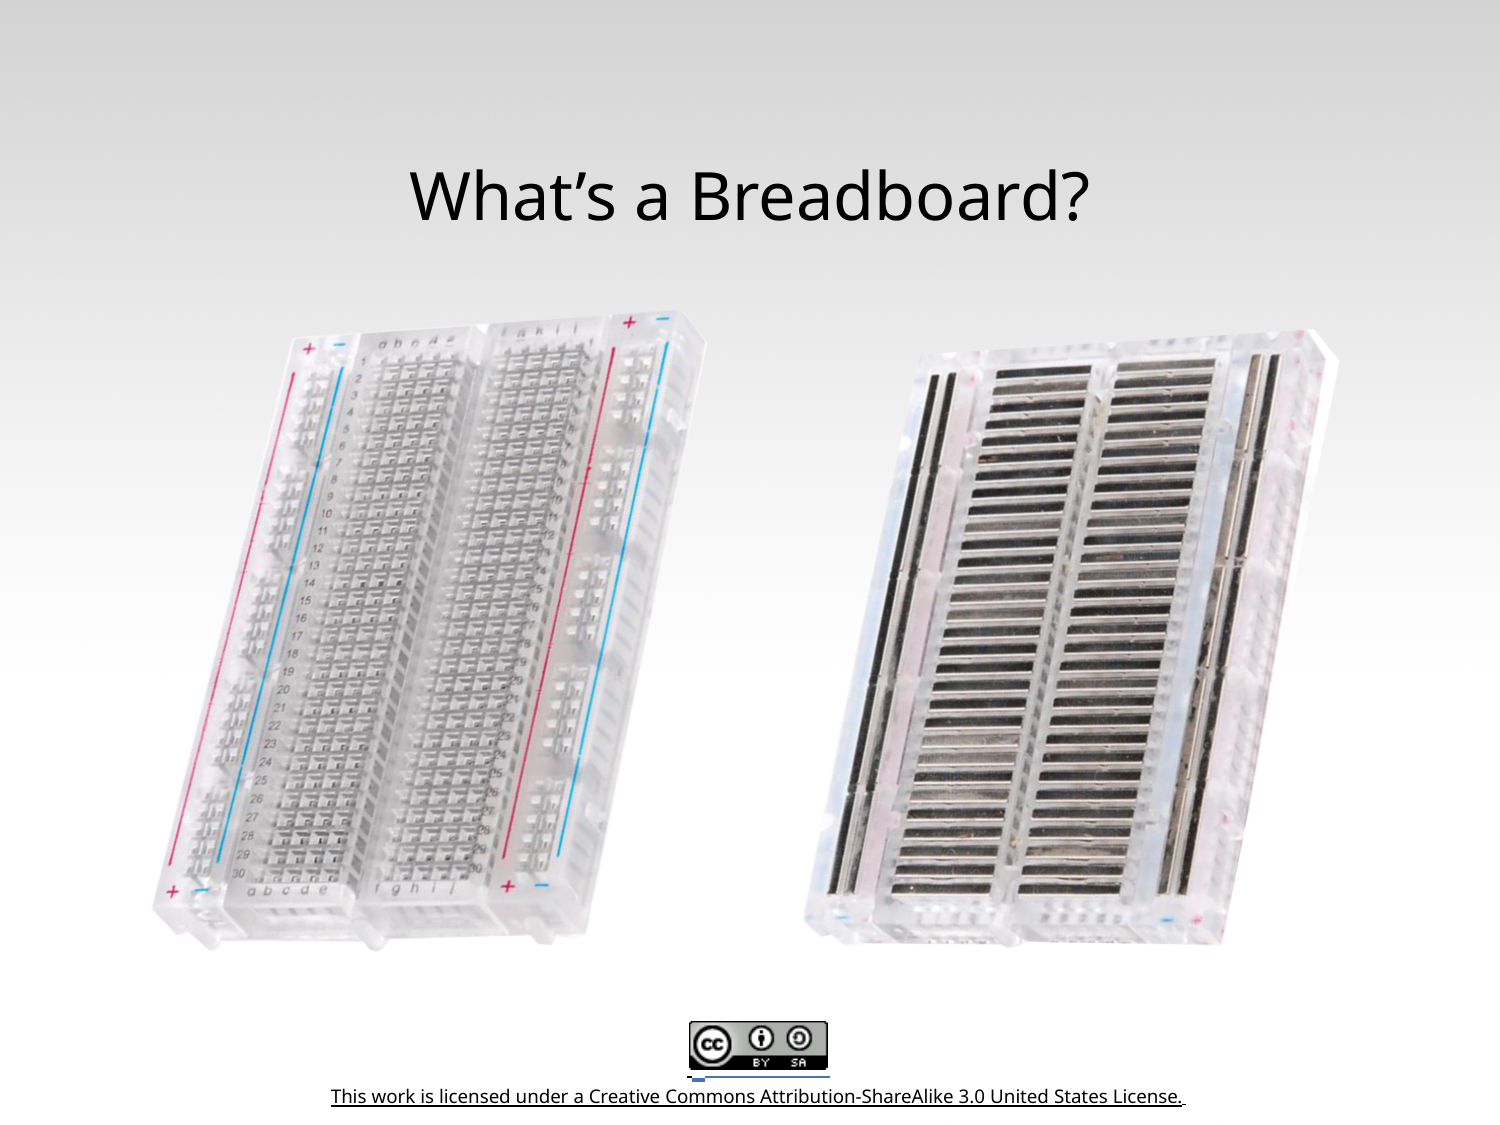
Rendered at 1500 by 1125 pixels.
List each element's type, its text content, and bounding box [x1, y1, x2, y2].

title What’s a Breadboard? [112, 99, 1388, 288]
picture [0, 0, 1500, 1125]
